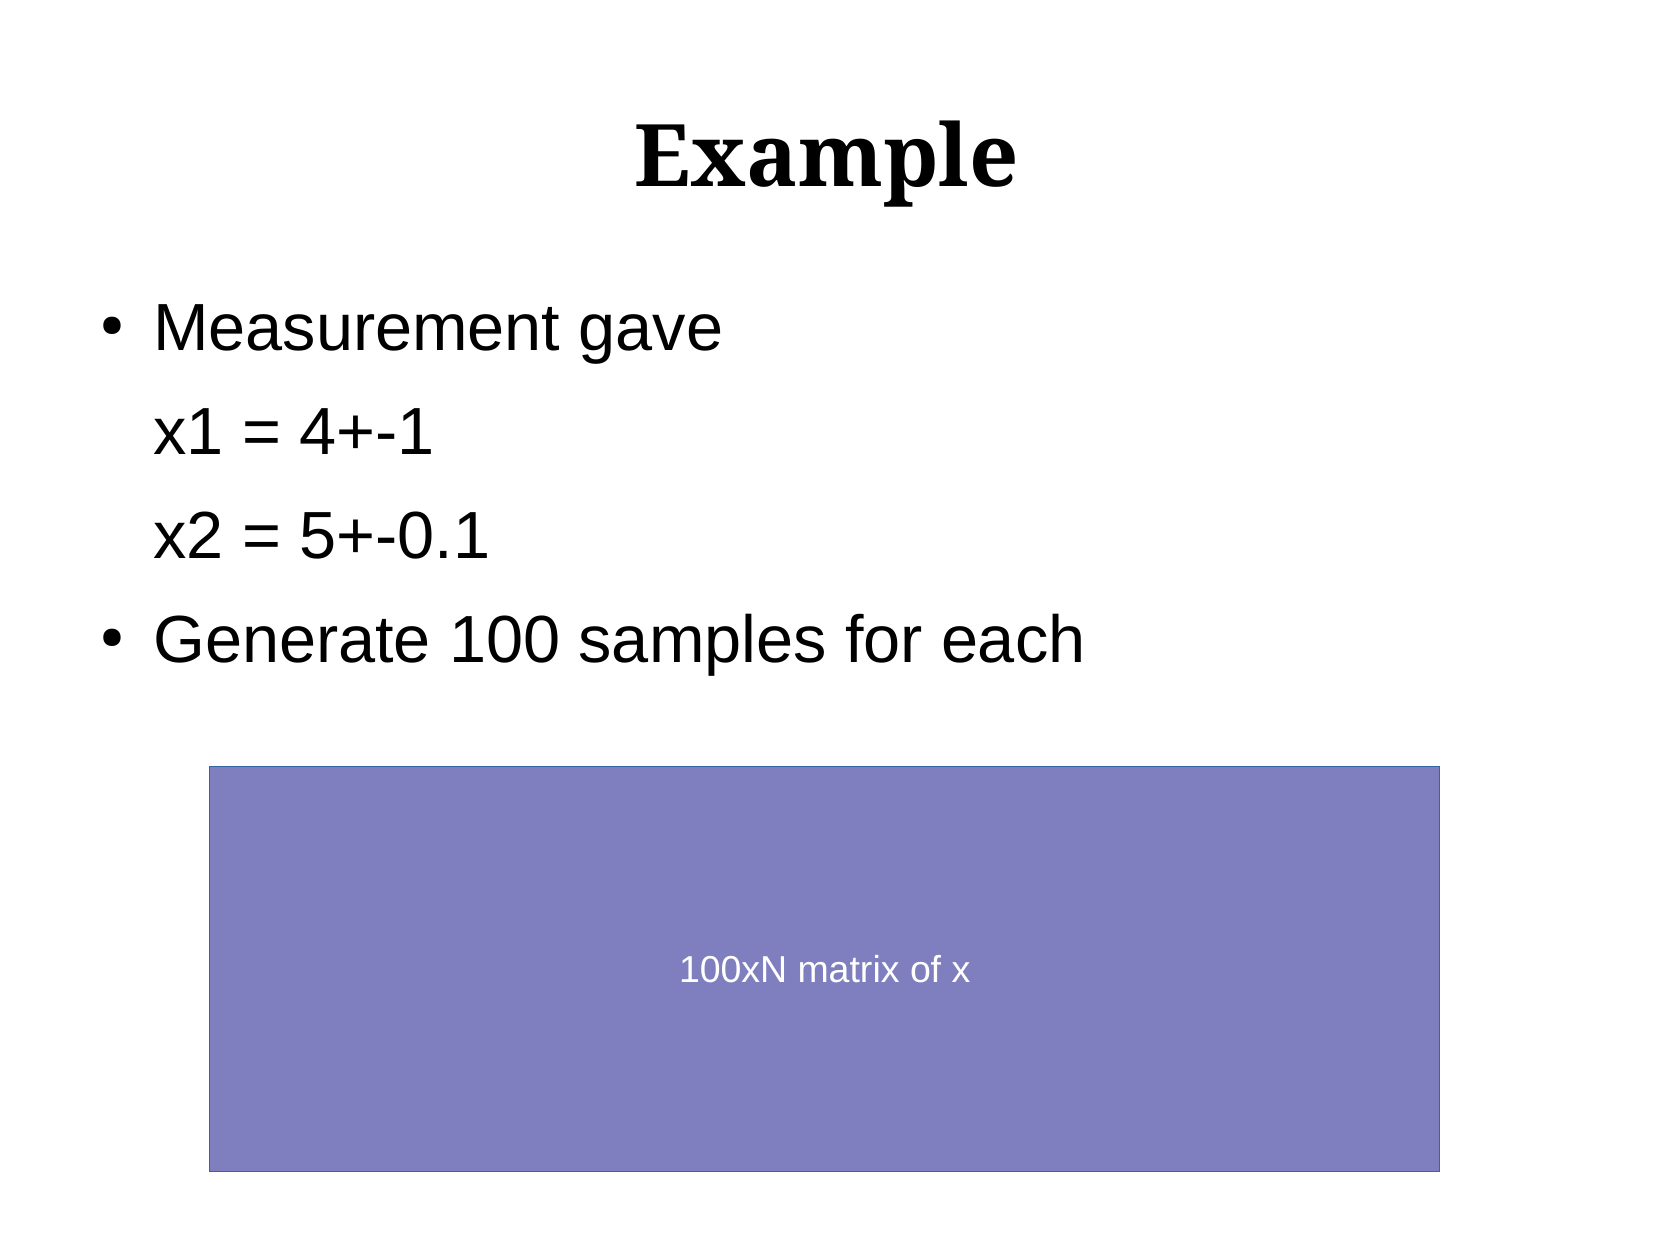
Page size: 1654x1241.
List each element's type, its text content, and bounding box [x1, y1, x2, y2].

list Measurement gave x1 = 4+-1 x2 = 5+-0.1 Generate 100 samples for each [82, 290, 1571, 1010]
text_box 100xN matrix of x [209, 766, 1440, 1172]
title Example [82, 49, 1571, 257]
